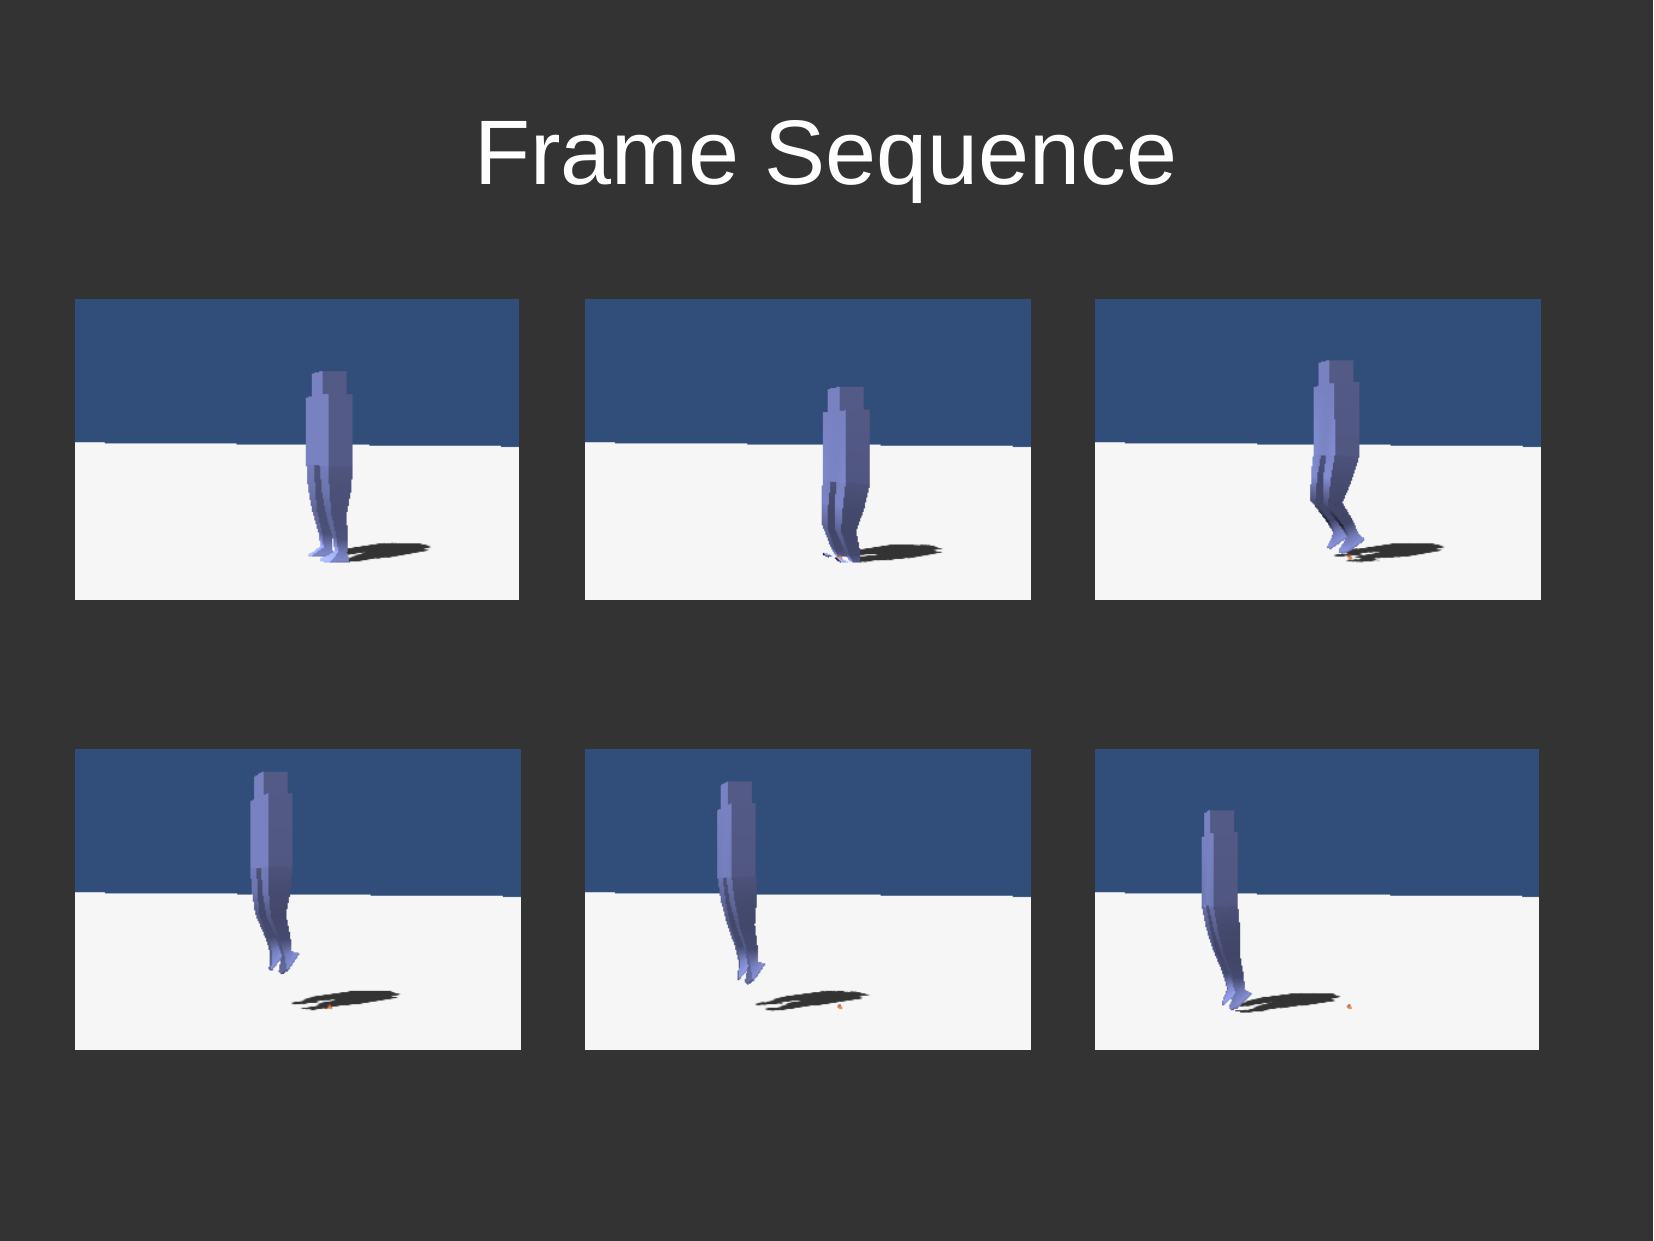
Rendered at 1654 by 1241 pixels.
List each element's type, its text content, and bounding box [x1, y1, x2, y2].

picture [1095, 749, 1539, 1051]
picture [75, 749, 521, 1051]
title Frame Sequence [82, 49, 1571, 257]
picture [585, 749, 1031, 1051]
picture [75, 299, 519, 601]
picture [585, 299, 1031, 601]
picture [1095, 299, 1541, 601]
